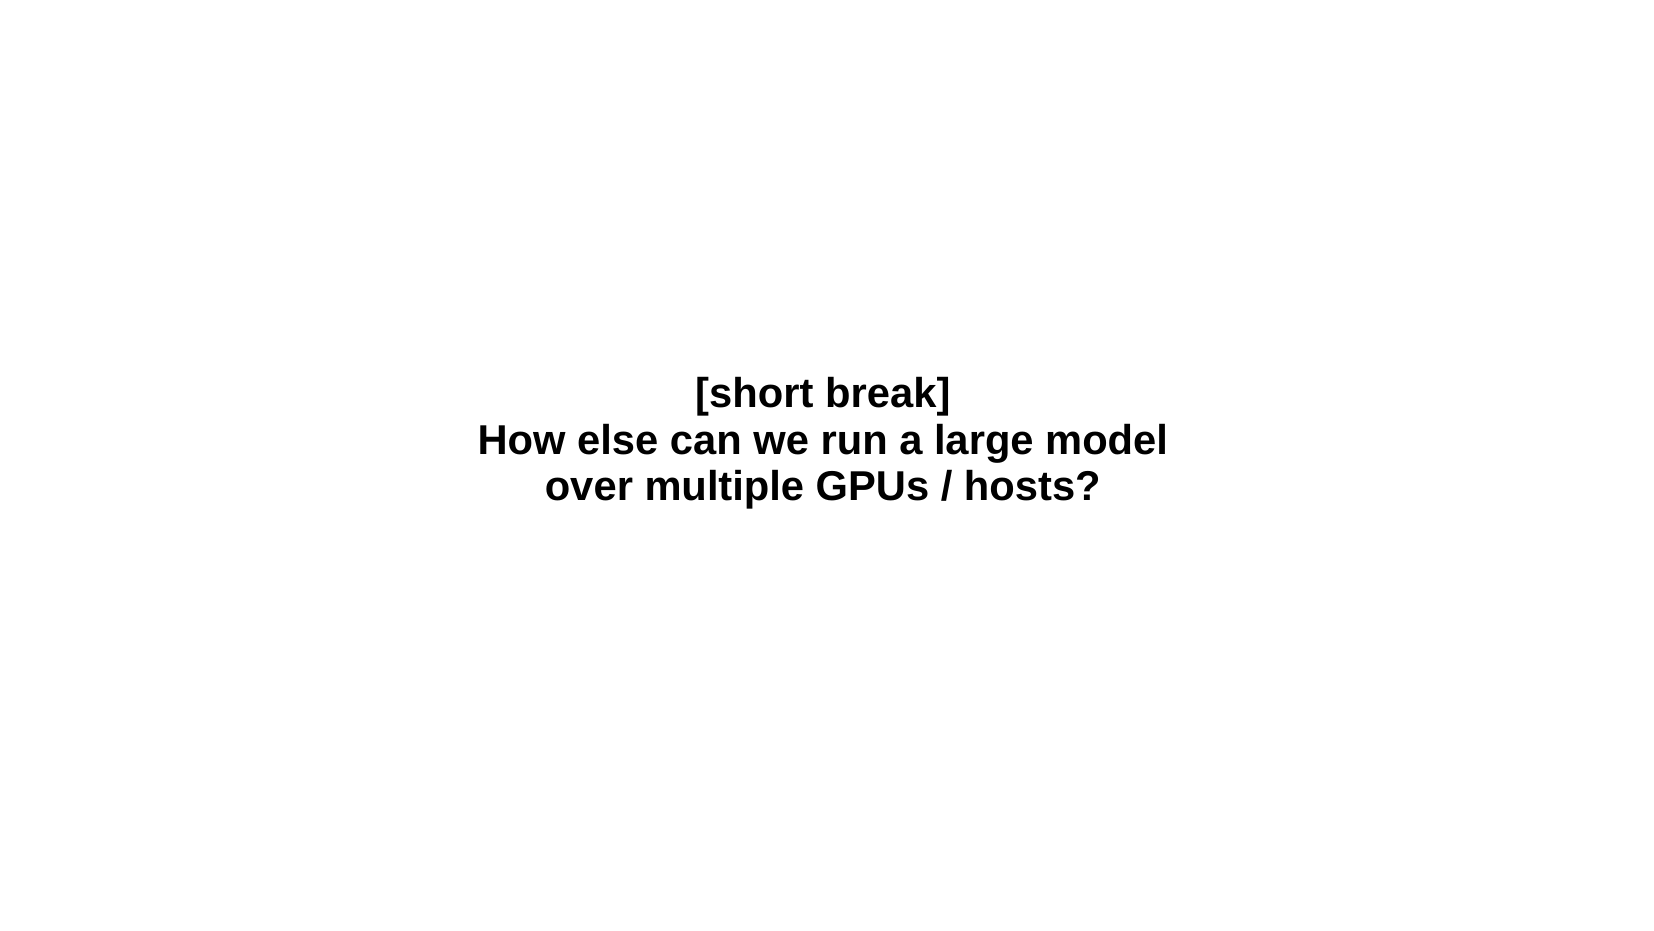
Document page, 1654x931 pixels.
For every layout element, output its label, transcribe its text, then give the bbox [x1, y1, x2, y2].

text_box [short break] How else can we run a large model over multiple GPUs / hosts? [0, 362, 1654, 877]
